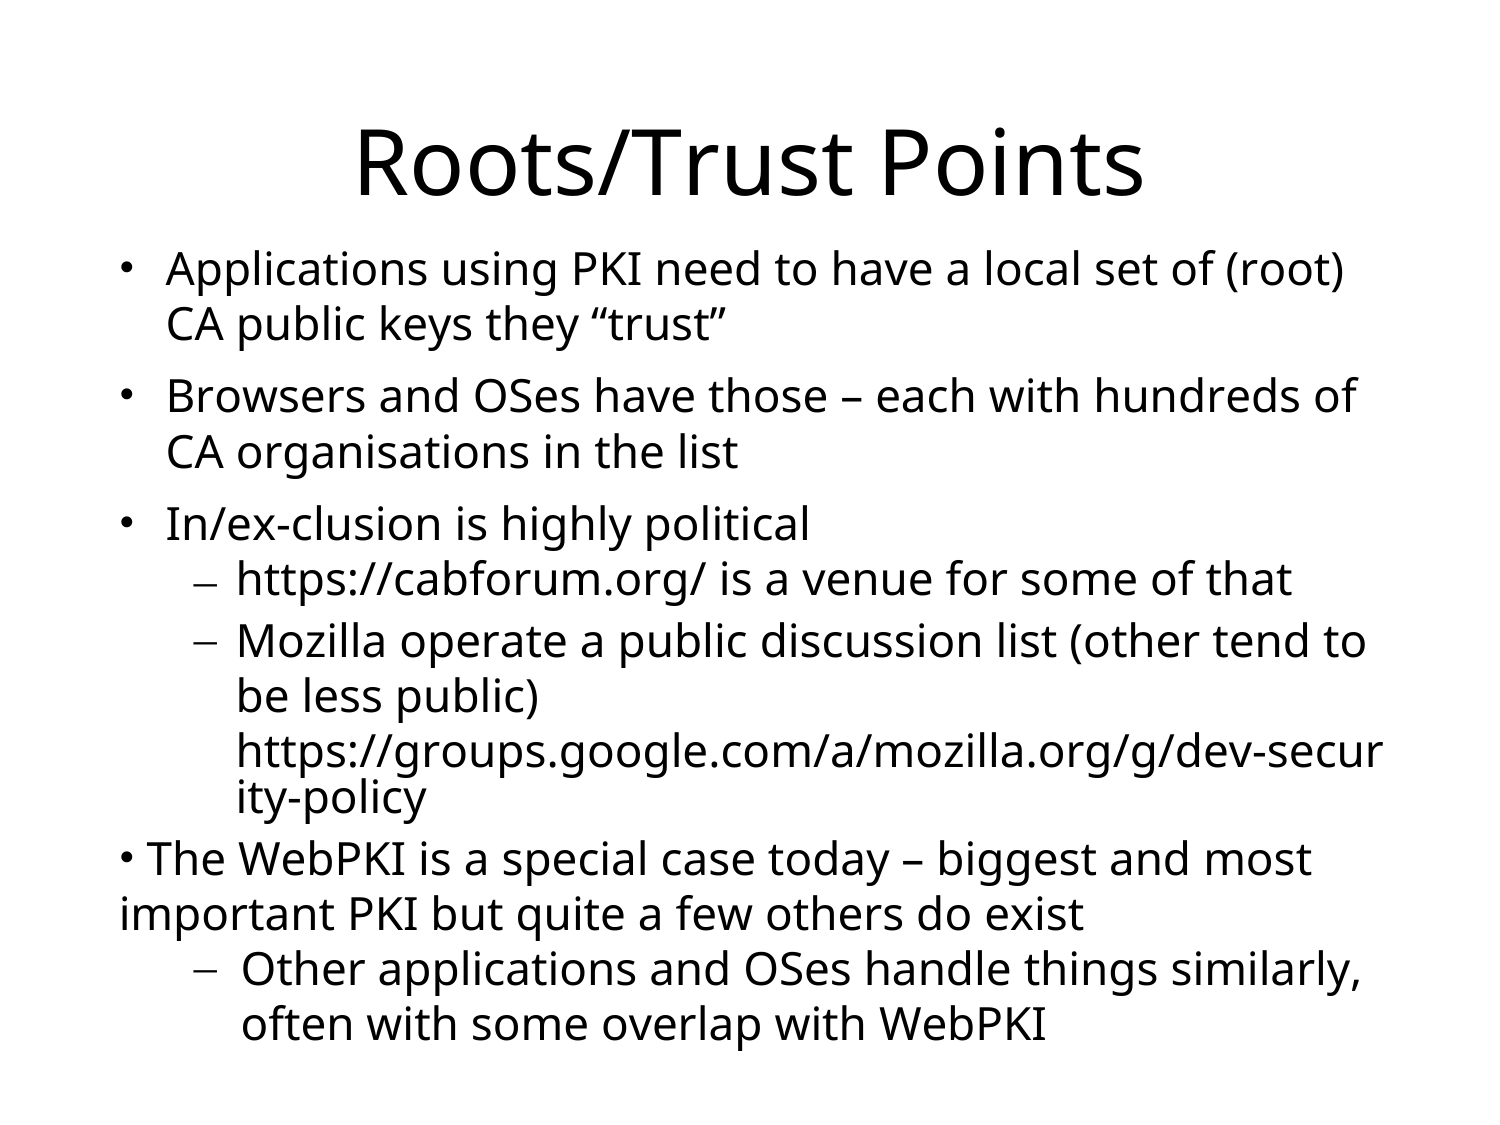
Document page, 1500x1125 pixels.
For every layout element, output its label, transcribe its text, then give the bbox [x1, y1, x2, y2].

text_box Applications using PKI need to have a local set of (root) CA public keys they “trust” Browsers and OSes have those – each with hundreds of CA organisations in the list In/ex-clusion is highly political https://cabforum.org/ is a venue for some of that Mozilla operate a public discussion list (other tend to be less public) https://groups.google.com/a/mozilla.org/g/dev-security-policy The WebPKI is a special case today – biggest and most important PKI but quite a few others do exist Other applications and OSes handle things similarly, often with some overlap with WebPKI [118, 239, 1394, 915]
text_box Roots/Trust Points [112, 64, 1388, 253]
